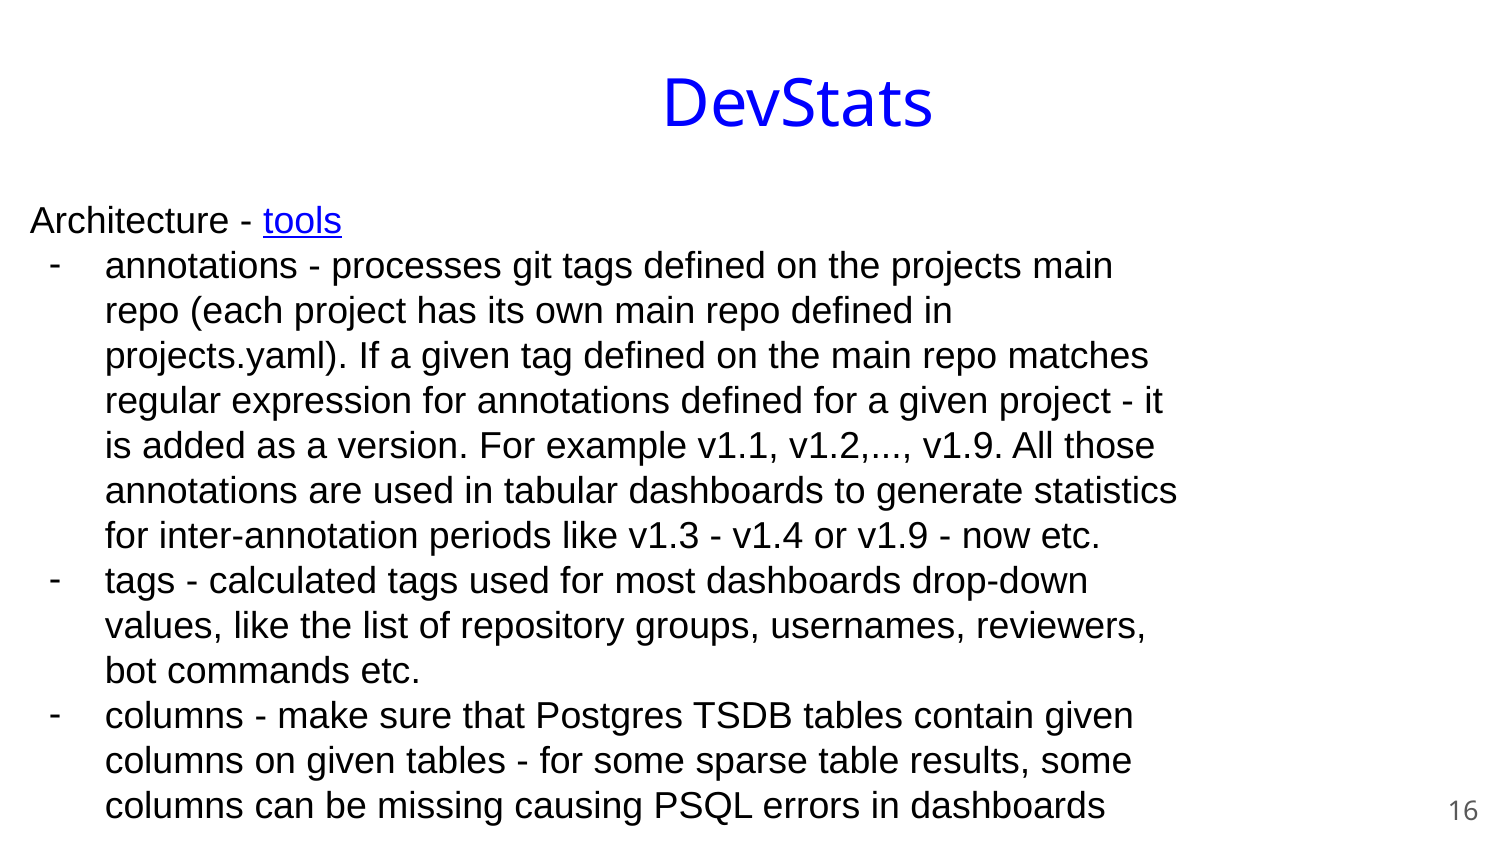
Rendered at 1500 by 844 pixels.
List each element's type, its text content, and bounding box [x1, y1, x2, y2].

slide_number <number> [1403, 779, 1494, 844]
text_box Architecture - tools annotations - processes git tags defined on the projects main repo (each project has its own main repo defined in projects.yaml). If a given tag defined on the main repo matches regular expression for annotations defined for a given project - it is added as a version. For example v1.1, v1.2,..., v1.9. All those annotations are used in tabular dashboards to generate statistics for inter-annotation periods like v1.3 - v1.4 or v1.9 - now etc. tags - calculated tags used for most dashboards drop-down values, like the list of repository groups, usernames, reviewers, bot commands etc. columns - make sure that Postgres TSDB tables contain given columns on given tables - for some sparse table results, some columns can be missing causing PSQL errors in dashboards [14, 181, 1208, 780]
title DevStats [646, 41, 1208, 159]
